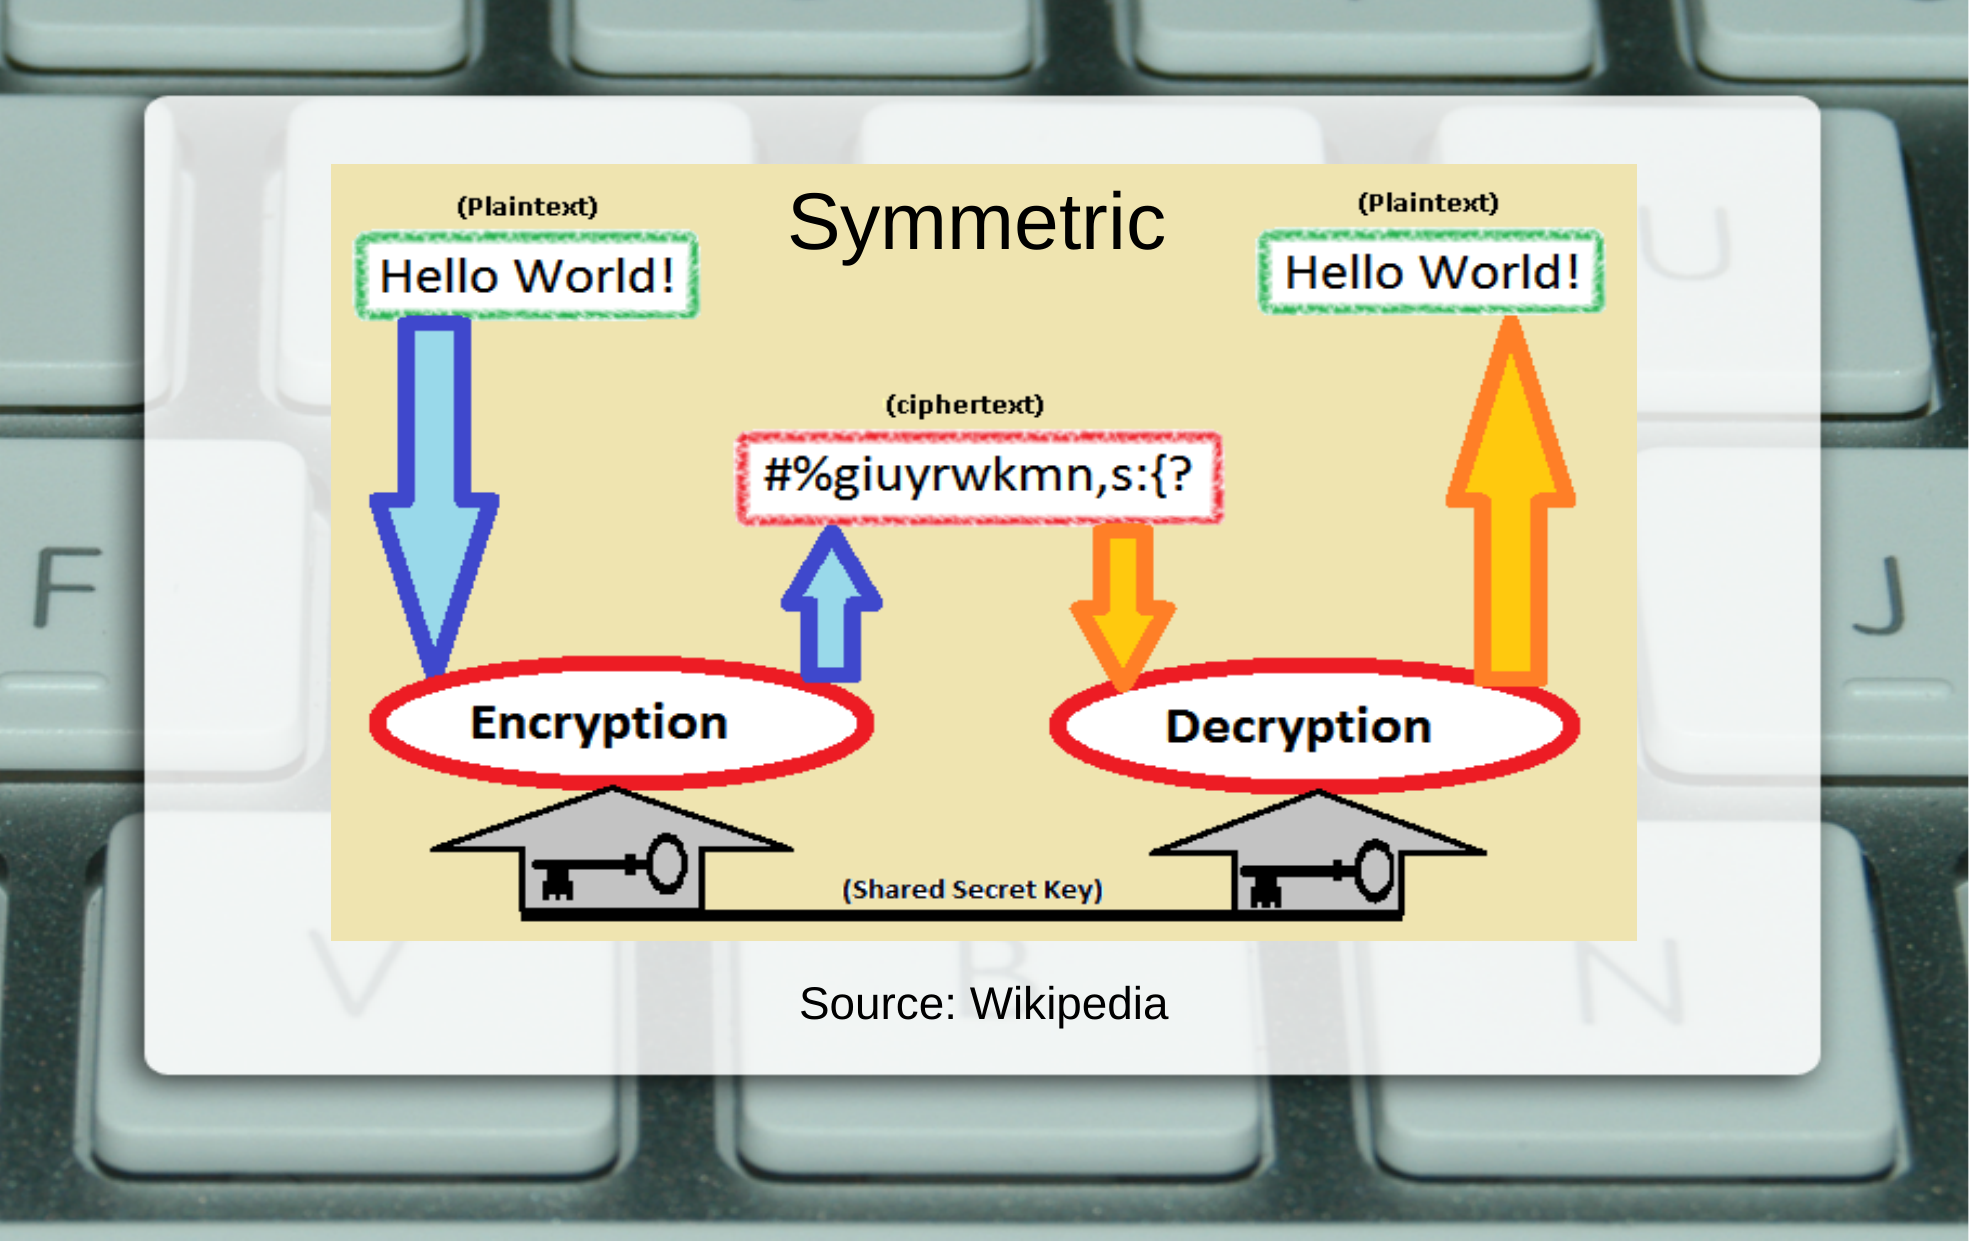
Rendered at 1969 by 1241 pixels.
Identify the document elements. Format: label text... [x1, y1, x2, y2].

title Symmetric [161, 117, 1793, 325]
picture [0, 0, 1969, 1241]
text_box Source: Wikipedia [600, 970, 1369, 1037]
